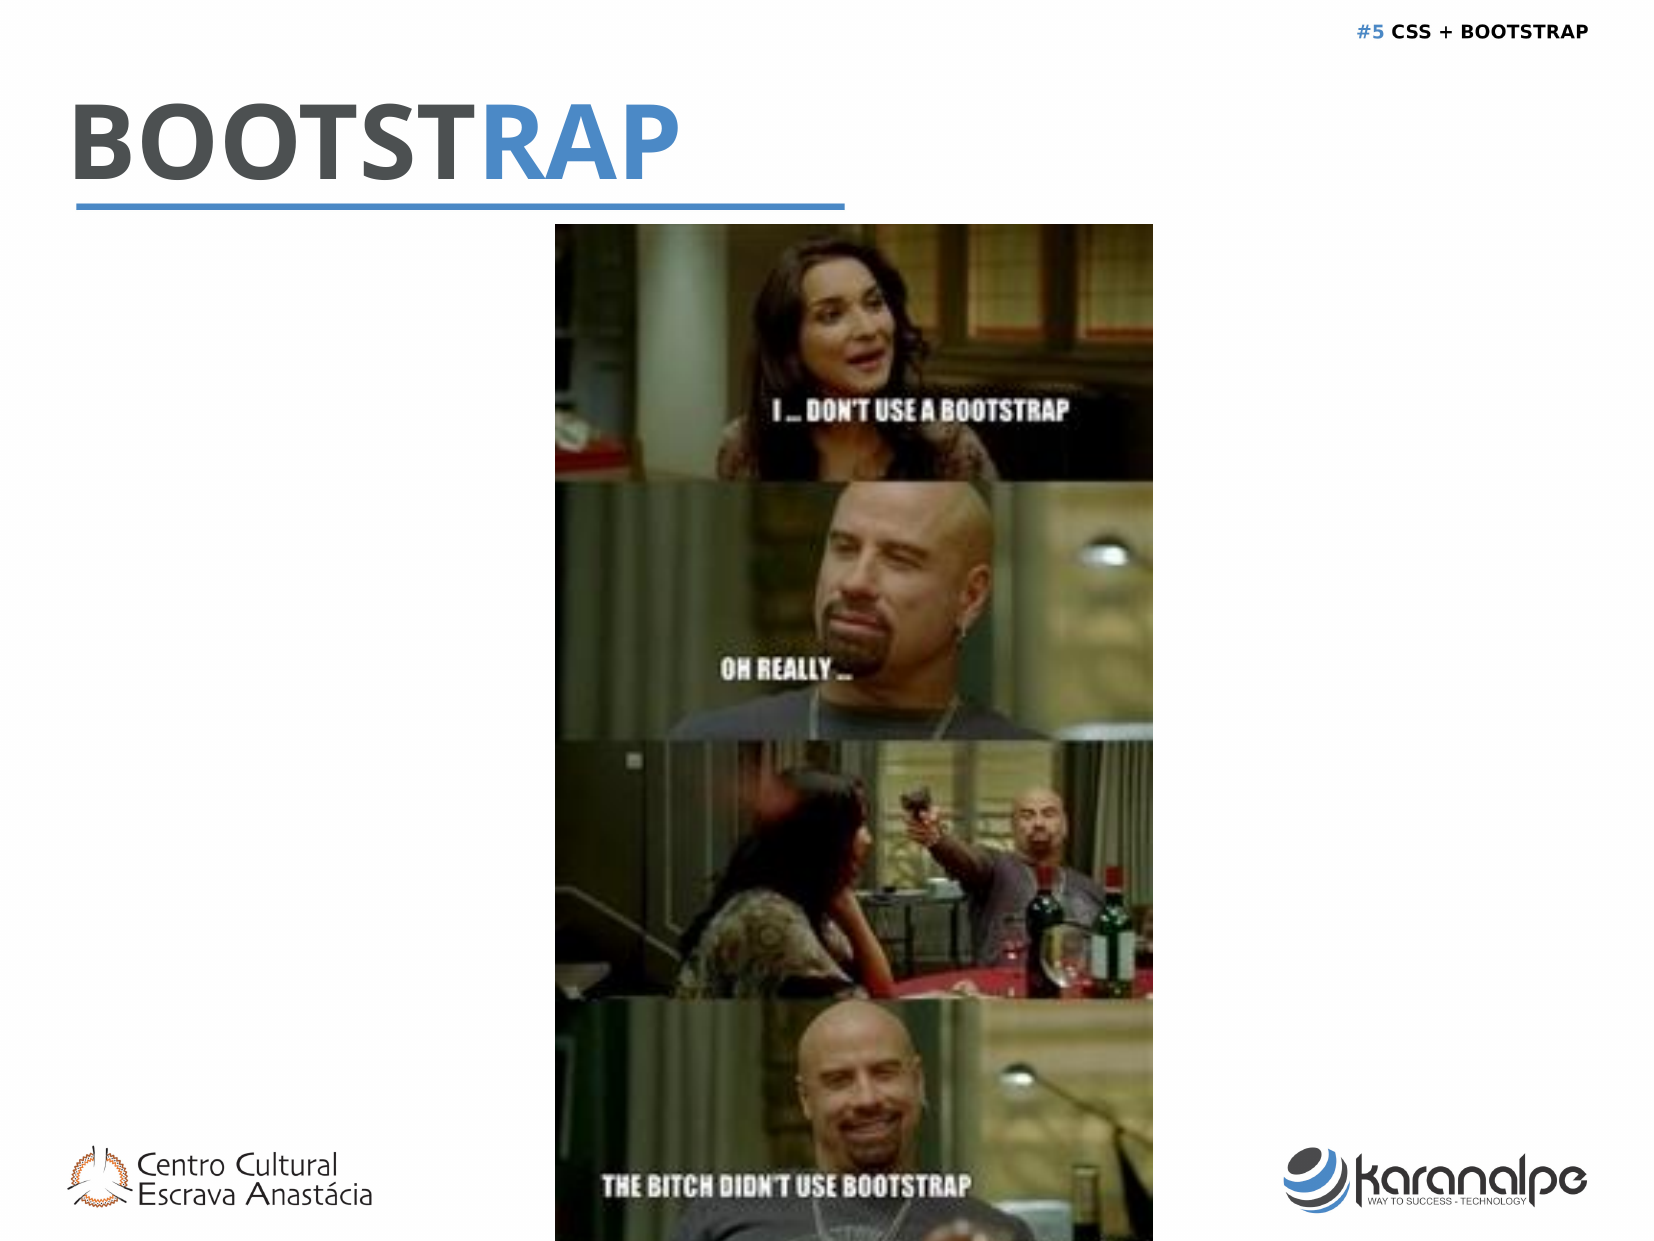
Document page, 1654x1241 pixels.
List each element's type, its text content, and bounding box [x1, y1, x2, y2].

picture [0, 0, 1654, 1241]
title BOOTSTRAP [66, 35, 1555, 243]
